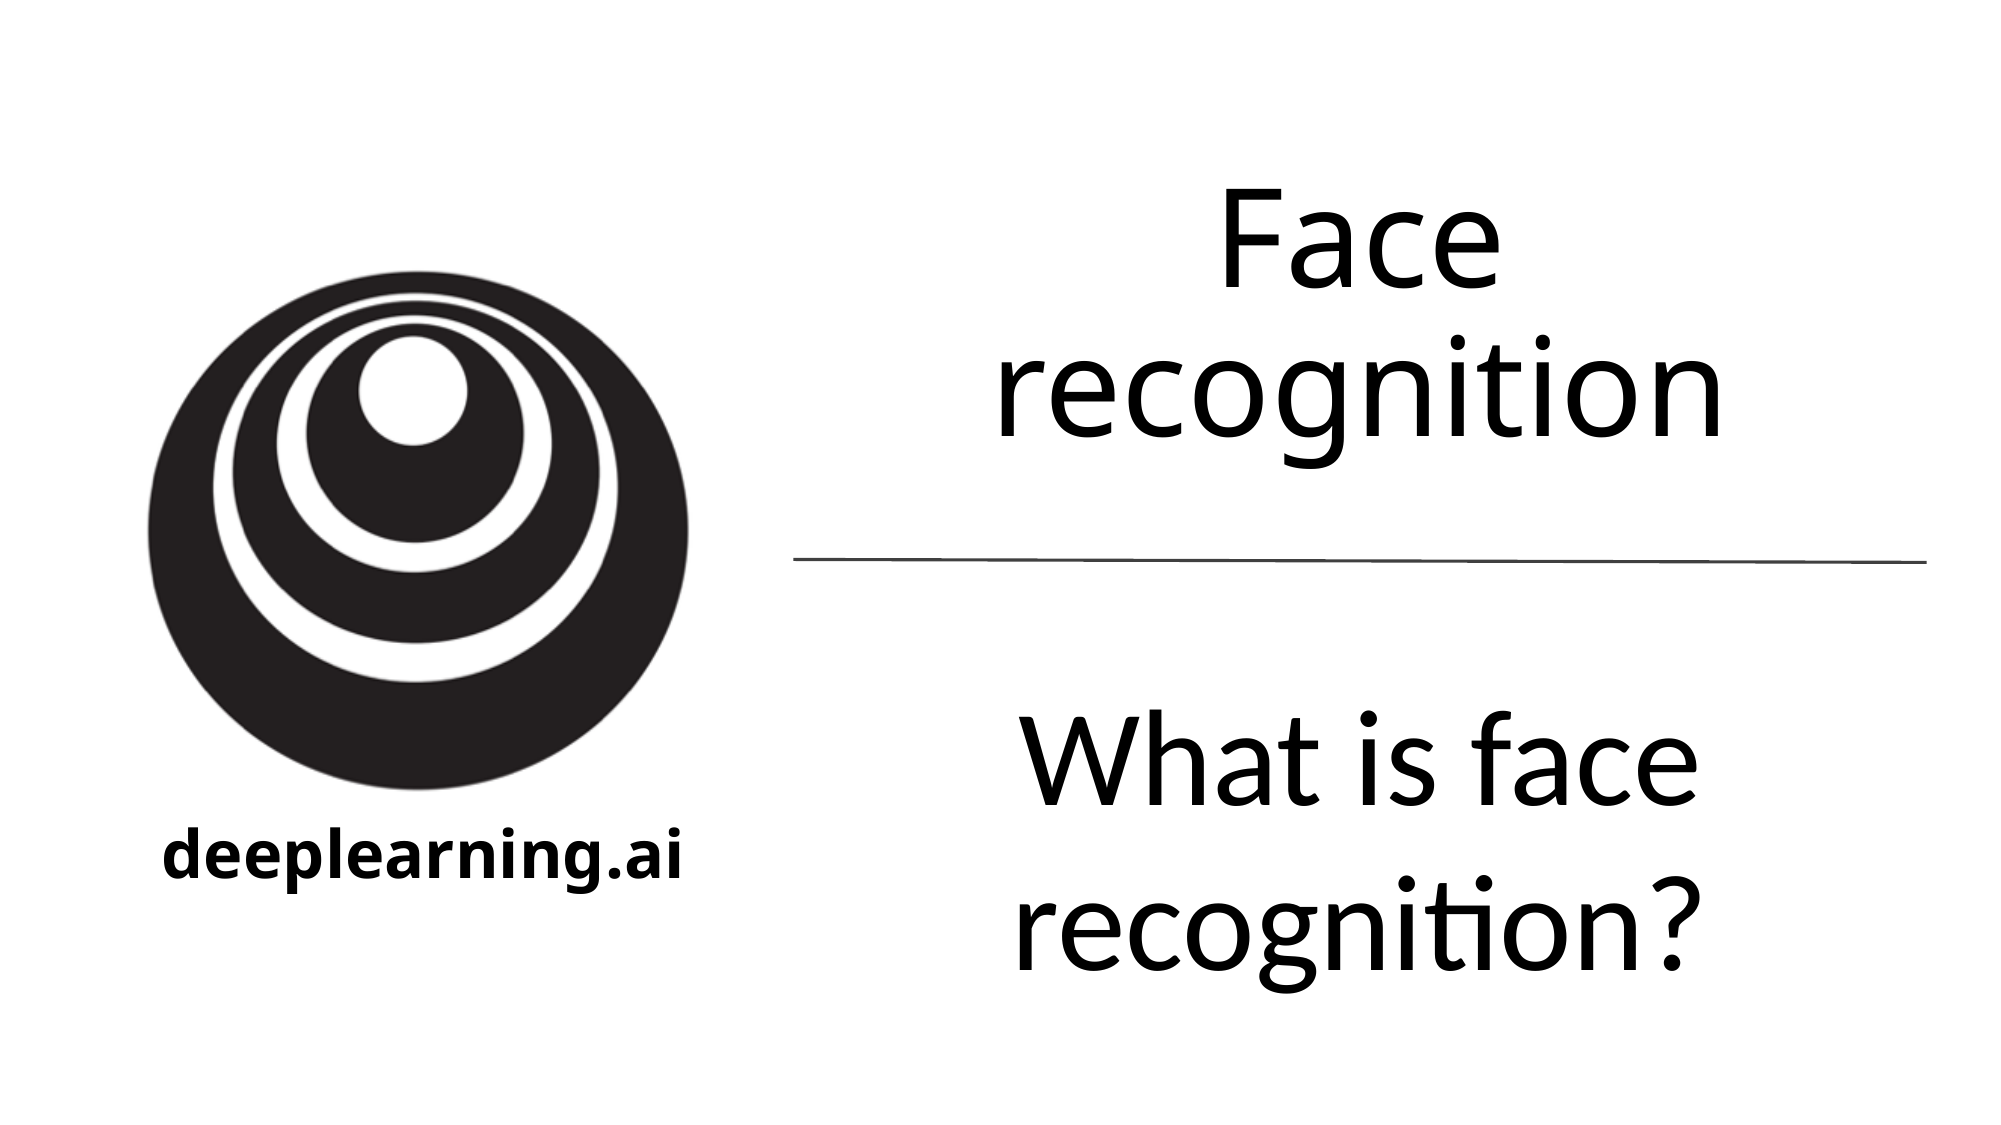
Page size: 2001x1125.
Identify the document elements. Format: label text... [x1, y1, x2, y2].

title Face recognition [848, 161, 1872, 462]
text_box What is face recognition? [799, 660, 1921, 1009]
text_box [179, 194, 669, 702]
picture [108, 234, 739, 768]
text_box deeplearning.ai [56, 768, 790, 901]
